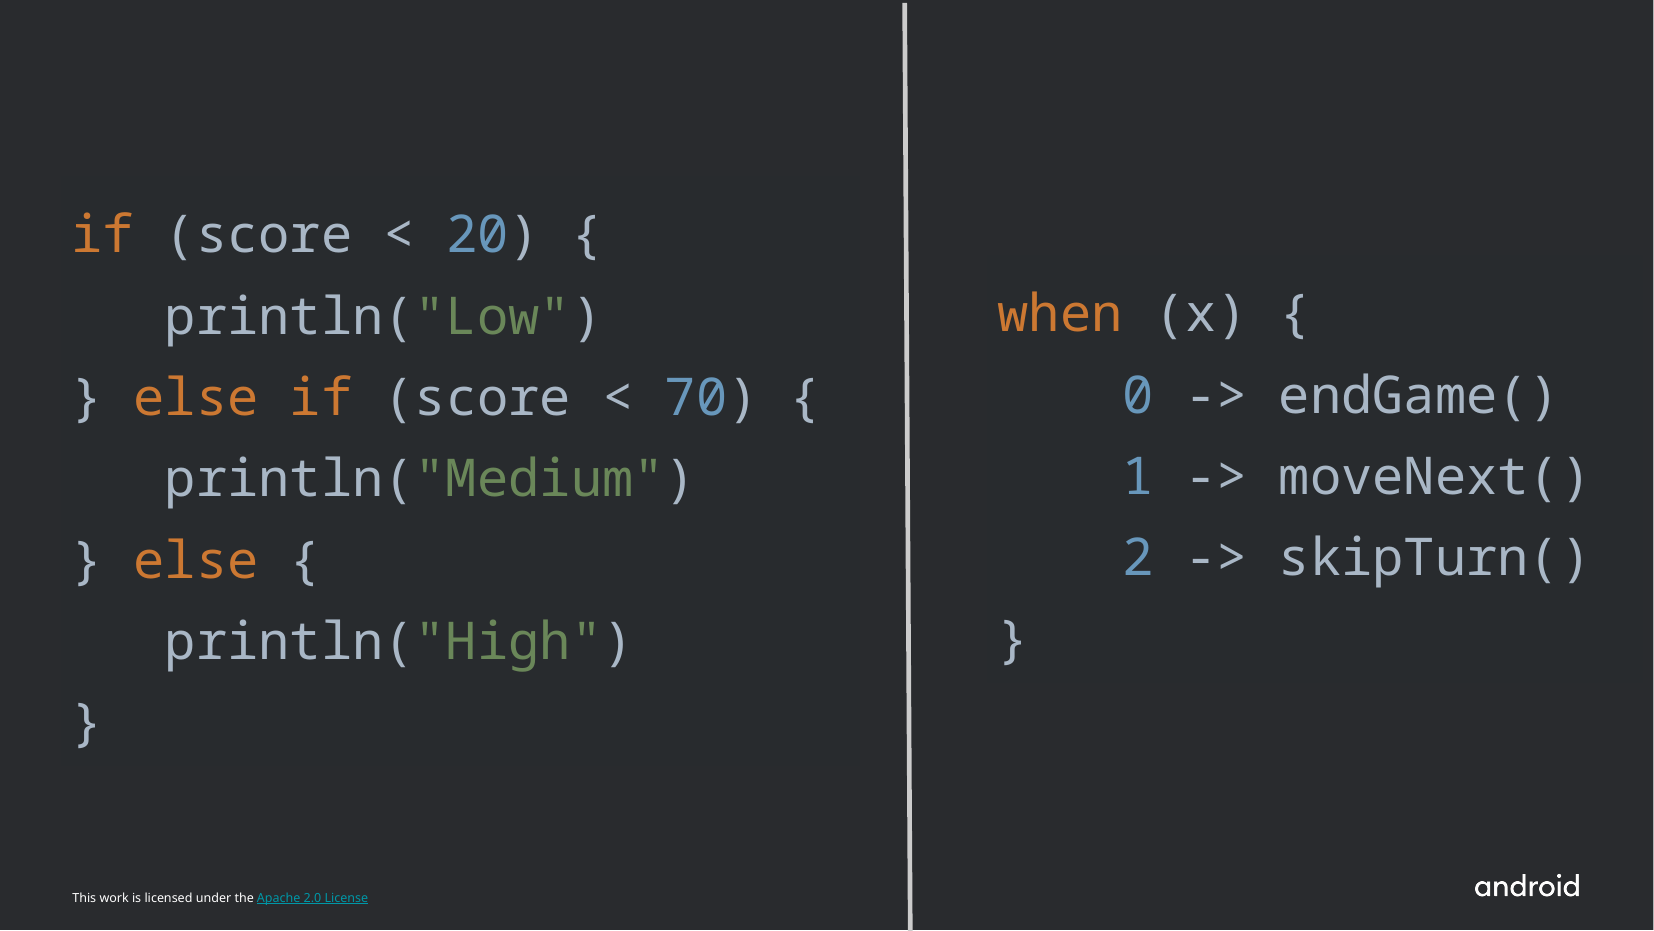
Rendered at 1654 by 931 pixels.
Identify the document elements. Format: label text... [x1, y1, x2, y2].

table_header if (score < 20) { println("Low") } else if (score < 70) { println("Medium") } else { println("High") } [61, 176, 860, 766]
picture [1485, 870, 1537, 899]
table_header when (x) { 0 -> endGame() 1 -> moveNext() 2 -> skipTurn() } [987, 255, 1643, 683]
